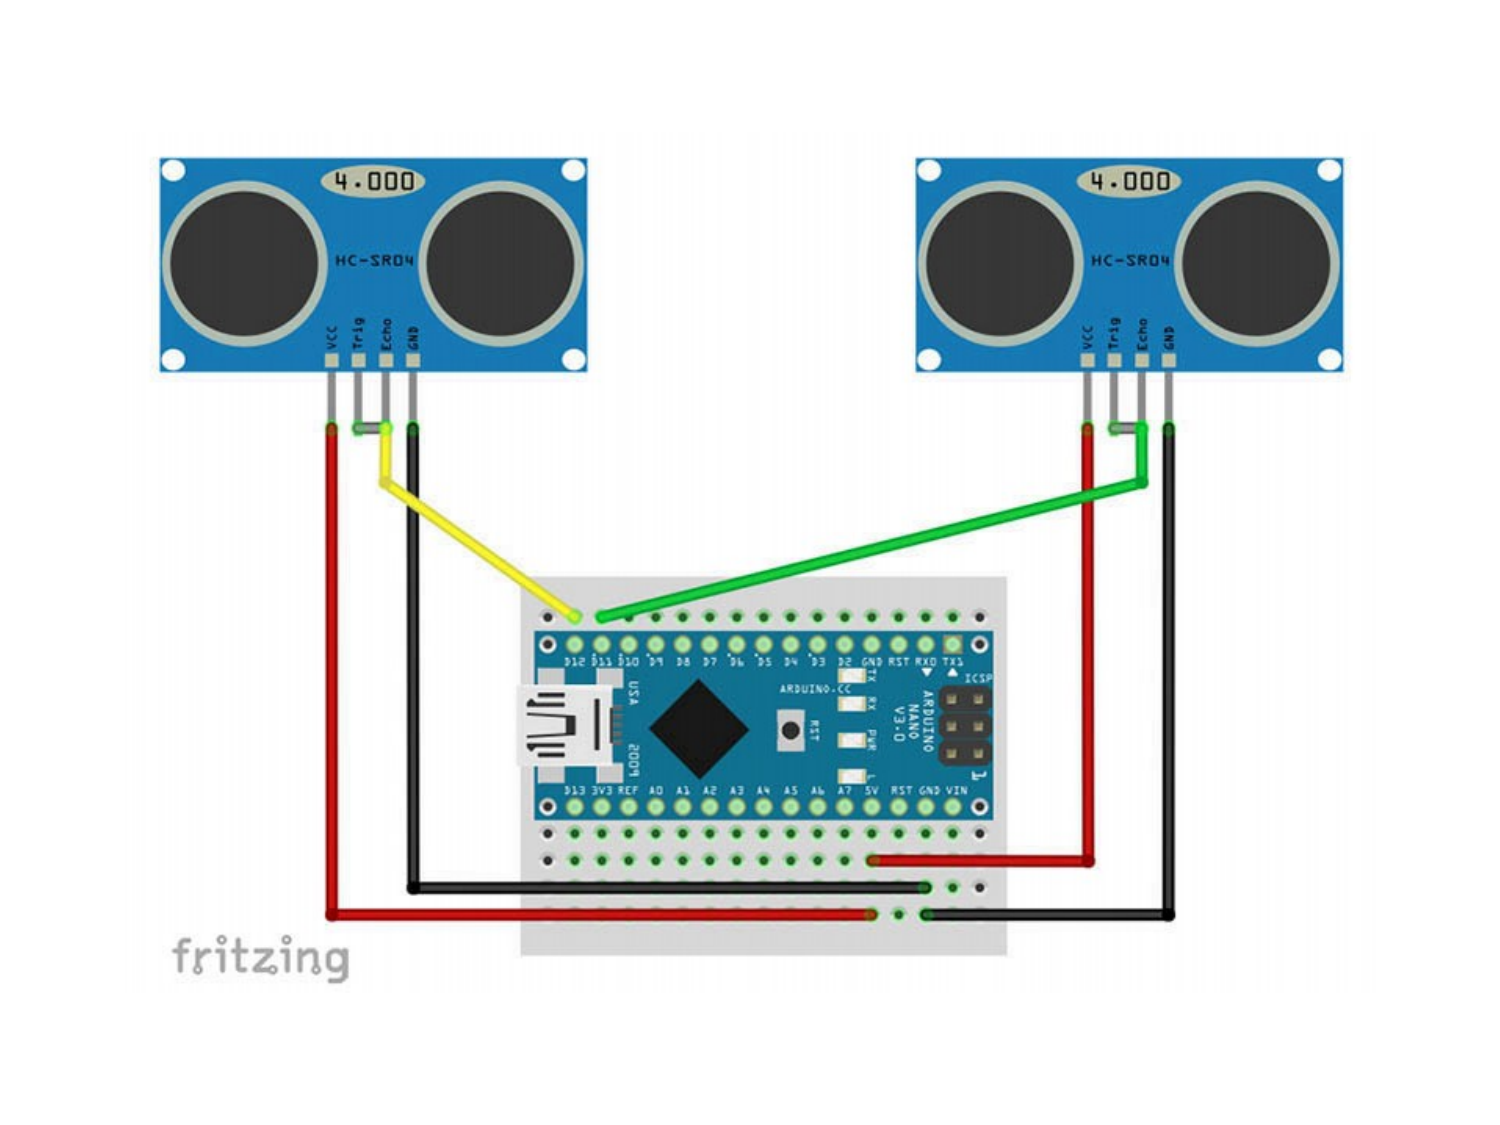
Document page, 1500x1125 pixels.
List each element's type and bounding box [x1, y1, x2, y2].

picture [125, 132, 1376, 993]
